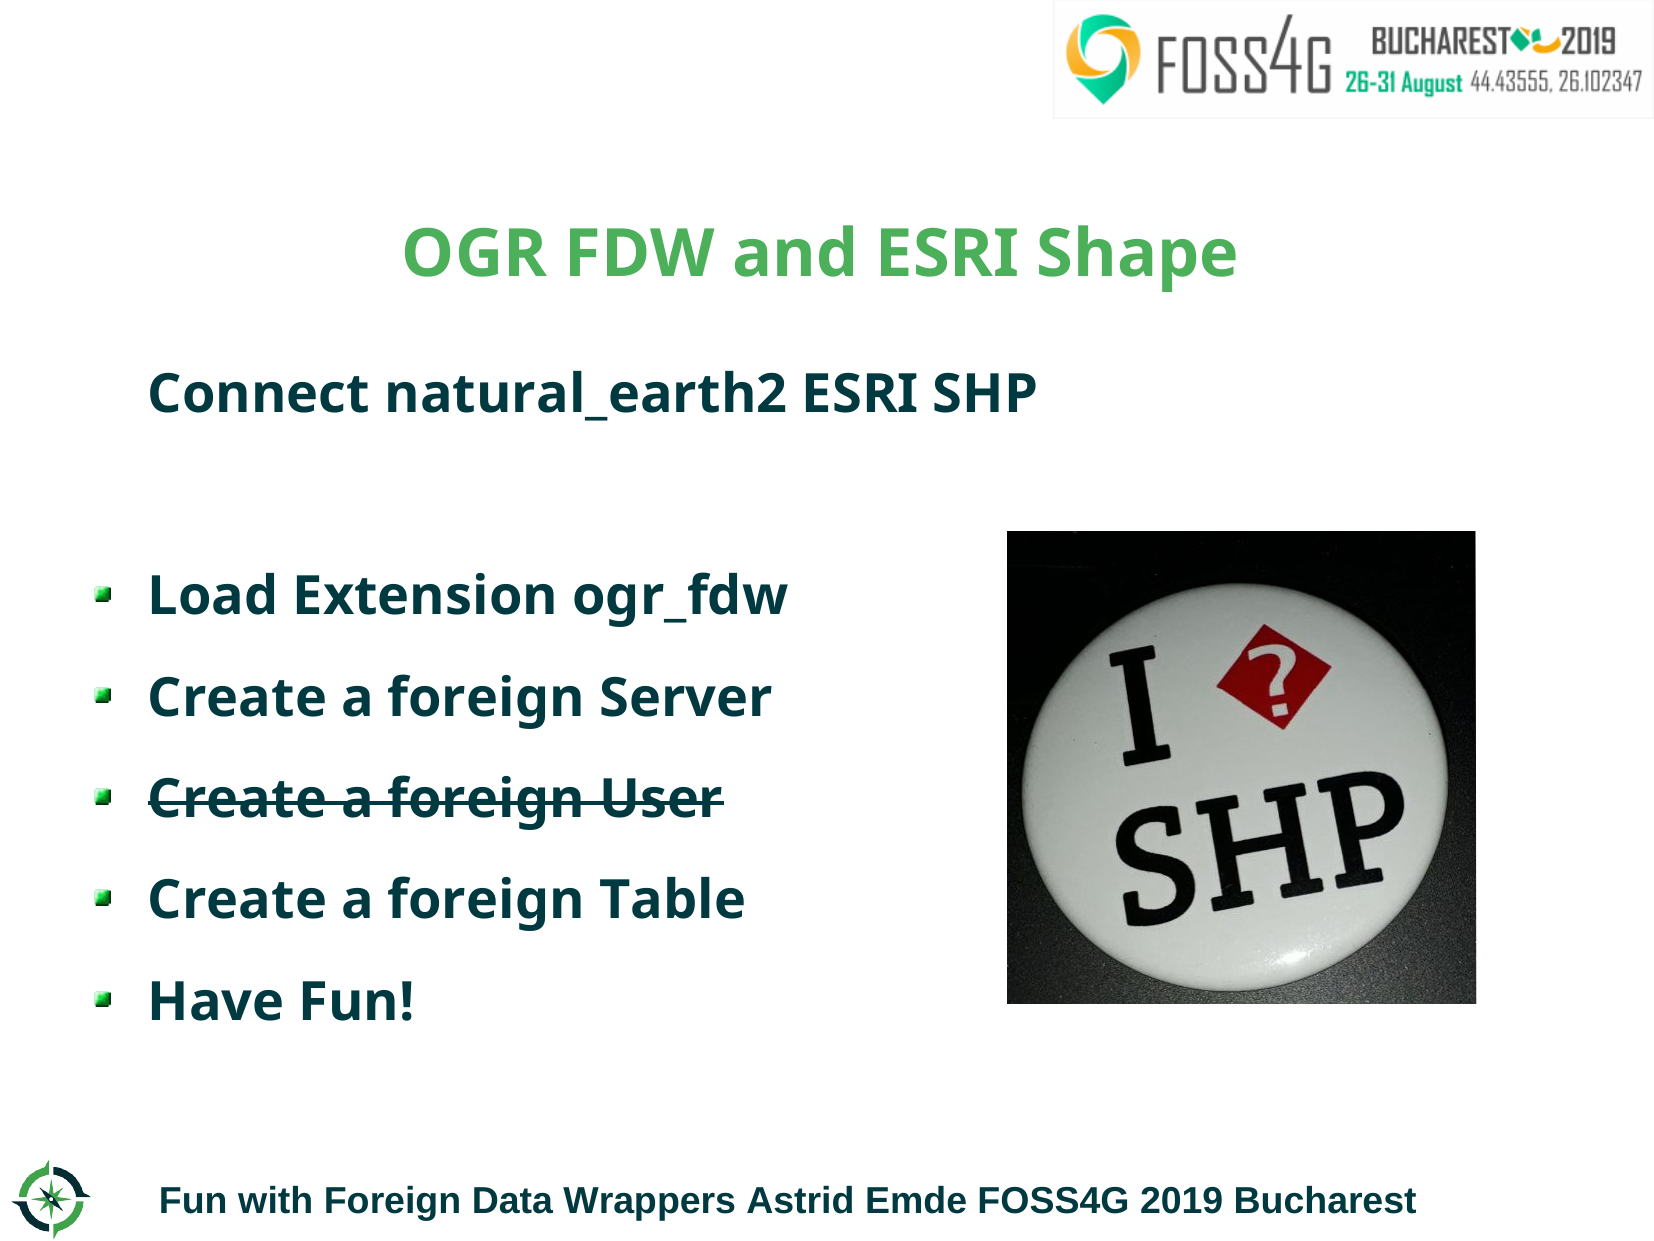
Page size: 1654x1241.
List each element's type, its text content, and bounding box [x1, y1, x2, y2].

picture [10, 1158, 92, 1240]
title OGR FDW and ESRI Shape [76, 177, 1565, 325]
picture [1053, 0, 1654, 119]
list Connect natural_earth2 ESRI SHP Load Extension ogr_fdw Create a foreign Server Create a foreign User Create a foreign Table Have Fun! [76, 354, 1599, 1173]
picture [1007, 531, 1477, 1004]
